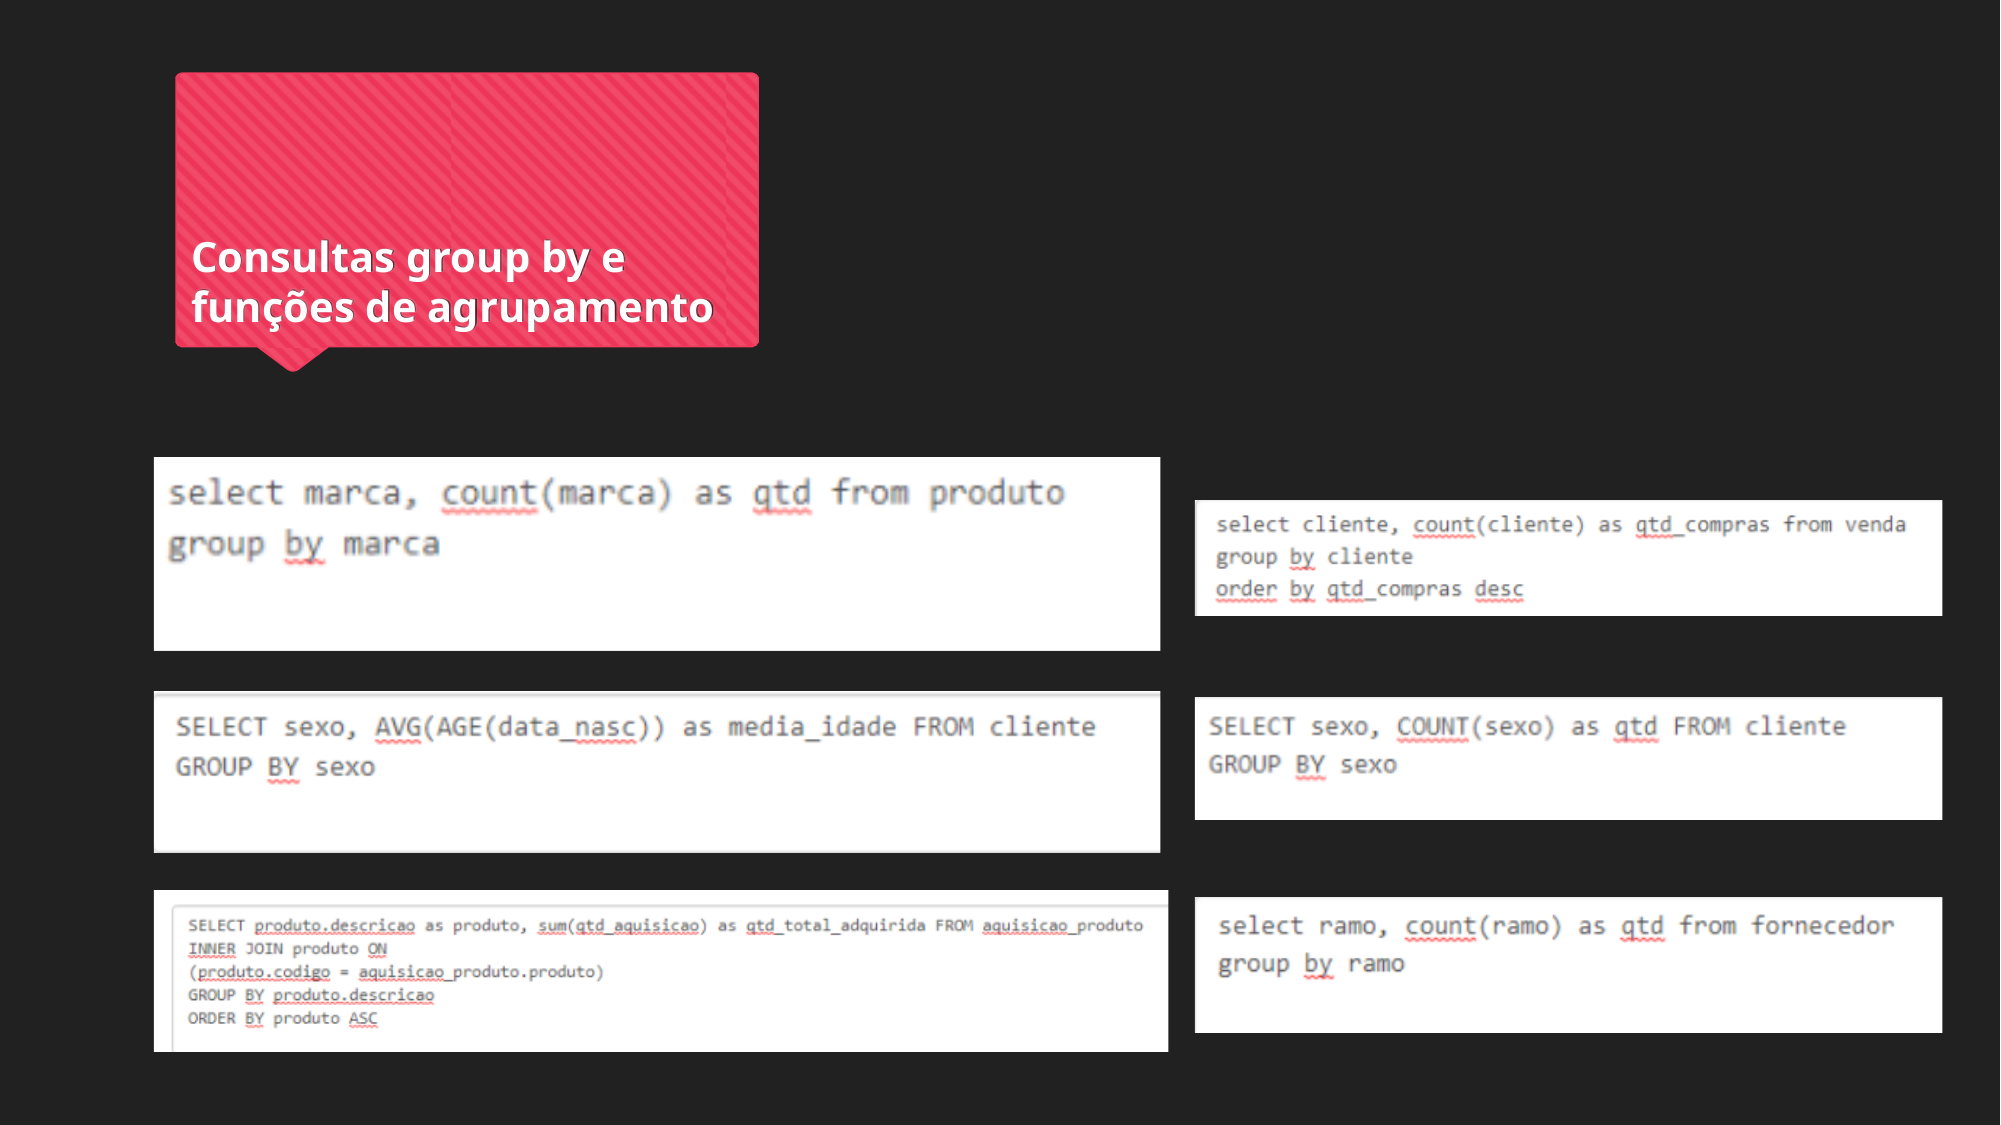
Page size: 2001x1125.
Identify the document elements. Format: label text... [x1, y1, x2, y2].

picture [177, 339, 757, 370]
picture [153, 691, 1161, 853]
picture [153, 457, 1161, 651]
picture [1194, 697, 1943, 820]
picture [1194, 500, 1943, 616]
picture [1194, 897, 1943, 1033]
title Consultas group by e funções de agrupamento [176, 73, 758, 339]
picture [153, 890, 1169, 1052]
